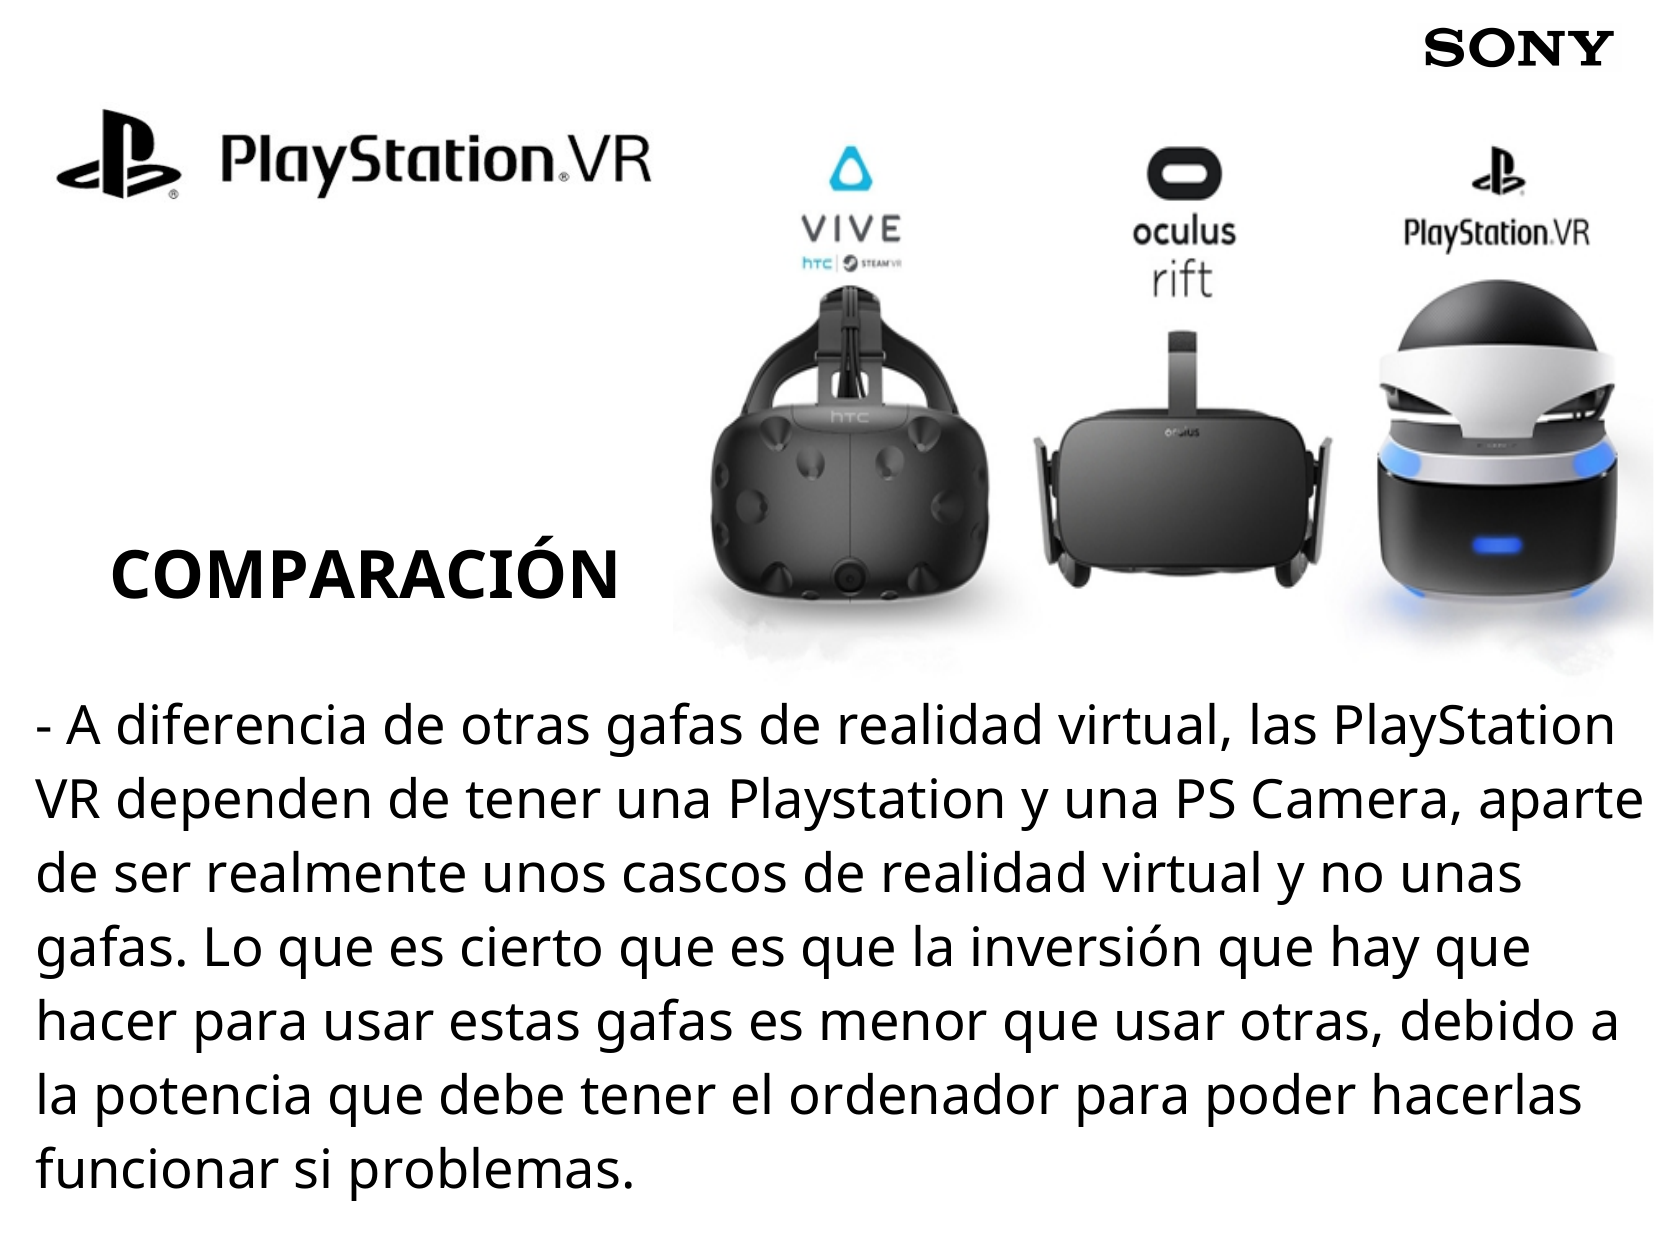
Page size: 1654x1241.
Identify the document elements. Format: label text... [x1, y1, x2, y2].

picture [11, 11, 1654, 697]
text_box COMPARACIÓN - A diferencia de otras gafas de realidad virtual, las PlayStation VR dependen de tener una Playstation y una PS Camera, aparte de ser realmente unos cascos de realidad virtual y no unas gafas. Lo que es cierto que es que la inversión que hay que hacer para usar estas gafas es menor que usar otras, debido a la potencia que debe tener el ordenador para poder hacerlas funcionar si problemas. [35, 580, 1654, 1241]
picture [1417, 23, 1622, 72]
